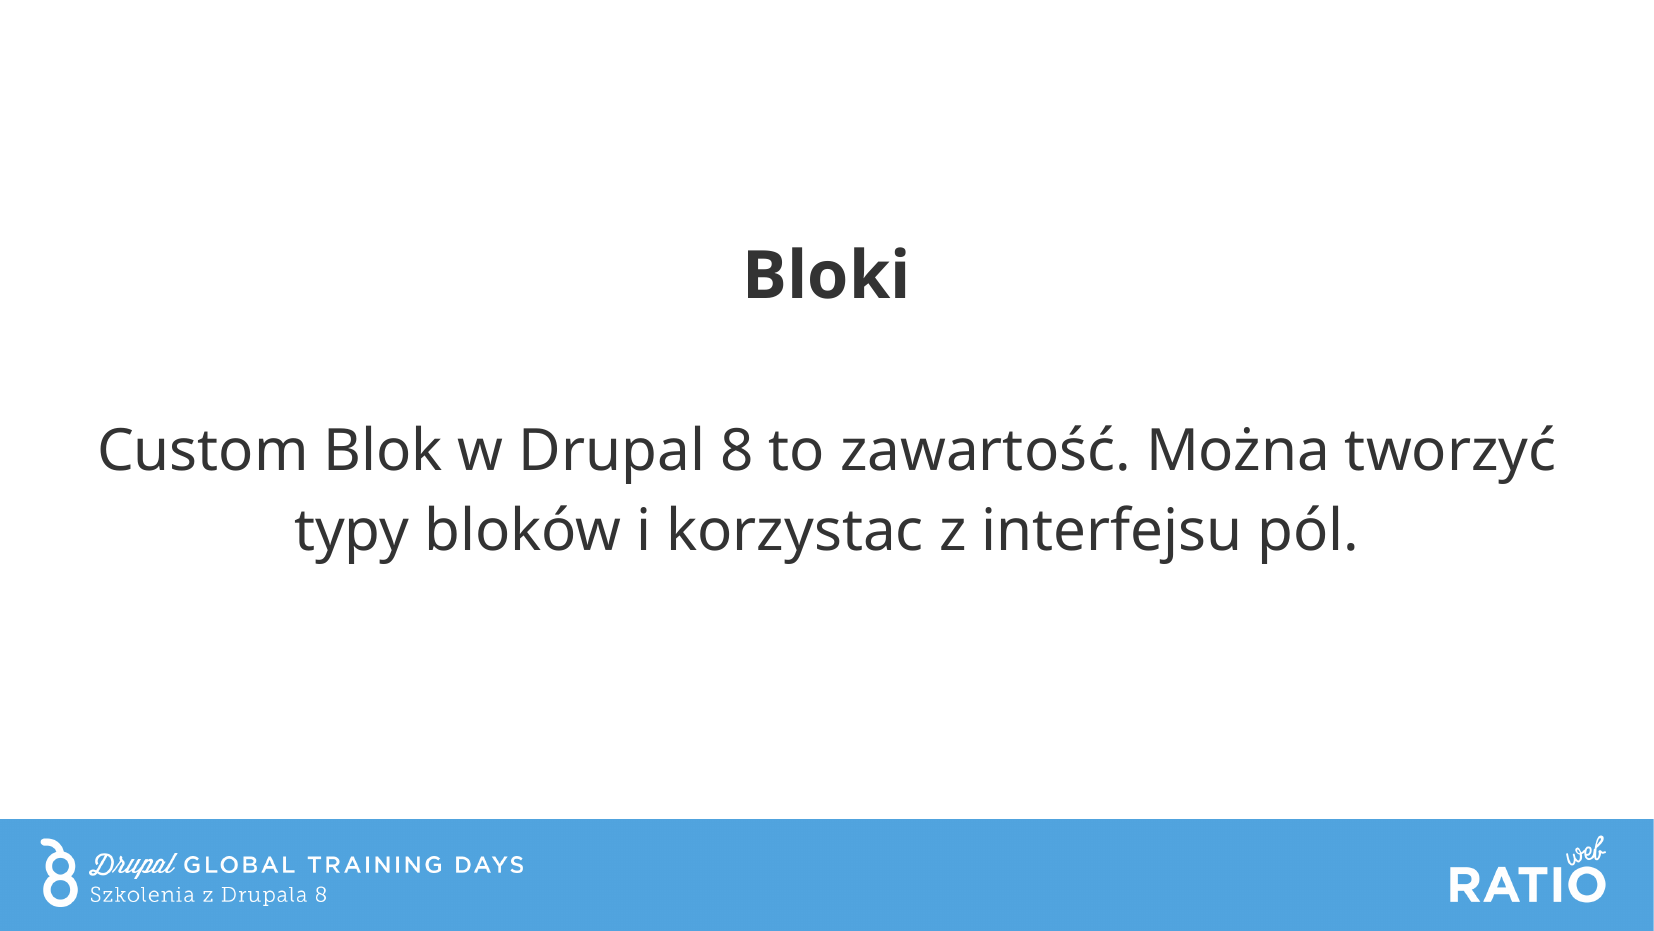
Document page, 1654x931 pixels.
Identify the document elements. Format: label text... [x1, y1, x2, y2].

picture [0, 0, 1654, 931]
subtitle Bloki Custom Blok w Drupal 8 to zawartość. Można tworzyć typy bloków i korzystac z interfejsu pól. [82, 37, 1571, 758]
